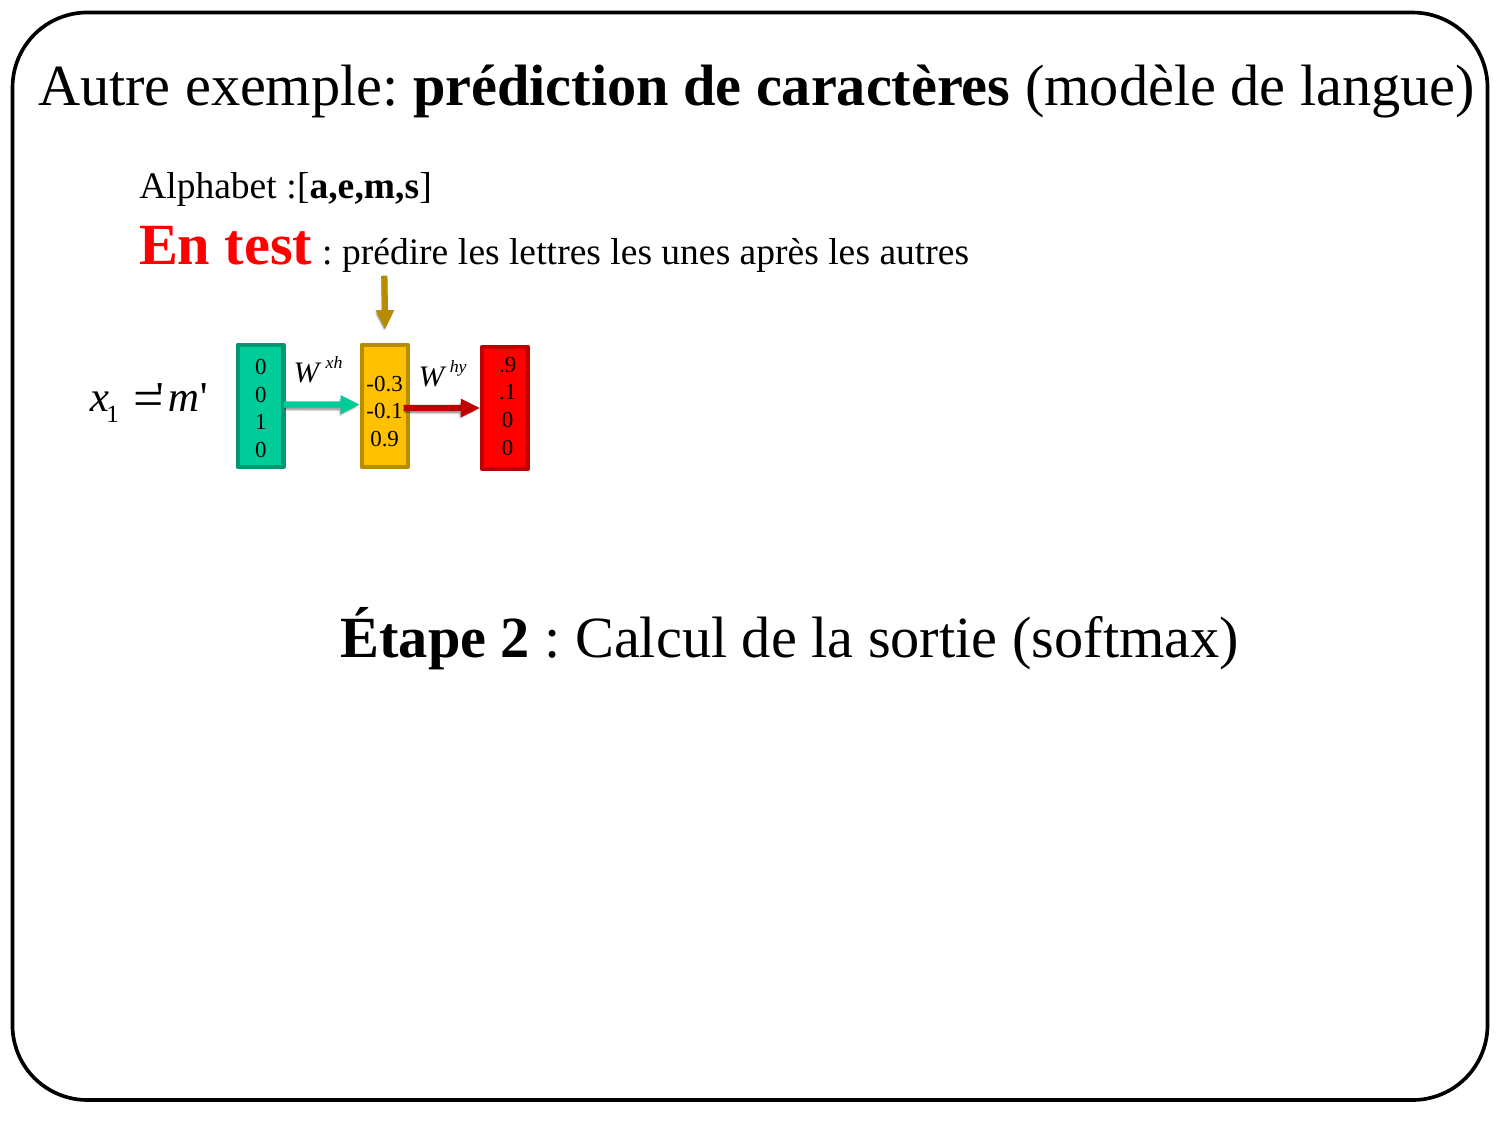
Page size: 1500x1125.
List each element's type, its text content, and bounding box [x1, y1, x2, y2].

picture [81, 368, 215, 430]
text_box Autre exemple: prédiction de caractères (modèle de langue) [23, 40, 1491, 125]
text_box Alphabet :[a,e,m,s] En test : prédire les lettres les unes après les autres [124, 154, 986, 284]
text_box -0.3 -0.1 0.9 [351, 361, 418, 459]
text_box Étape 2 : Calcul de la sortie (softmax) [325, 591, 1255, 677]
text_box .9 .1 0 0 [484, 342, 532, 468]
picture [416, 354, 473, 394]
chart [82, 369, 218, 431]
text_box [361, 459, 408, 468]
text_box 0 0 1 0 [240, 344, 282, 470]
text_box [361, 344, 408, 361]
chart [293, 350, 351, 392]
chart [417, 354, 475, 396]
picture [291, 350, 348, 390]
text_box [482, 346, 528, 470]
